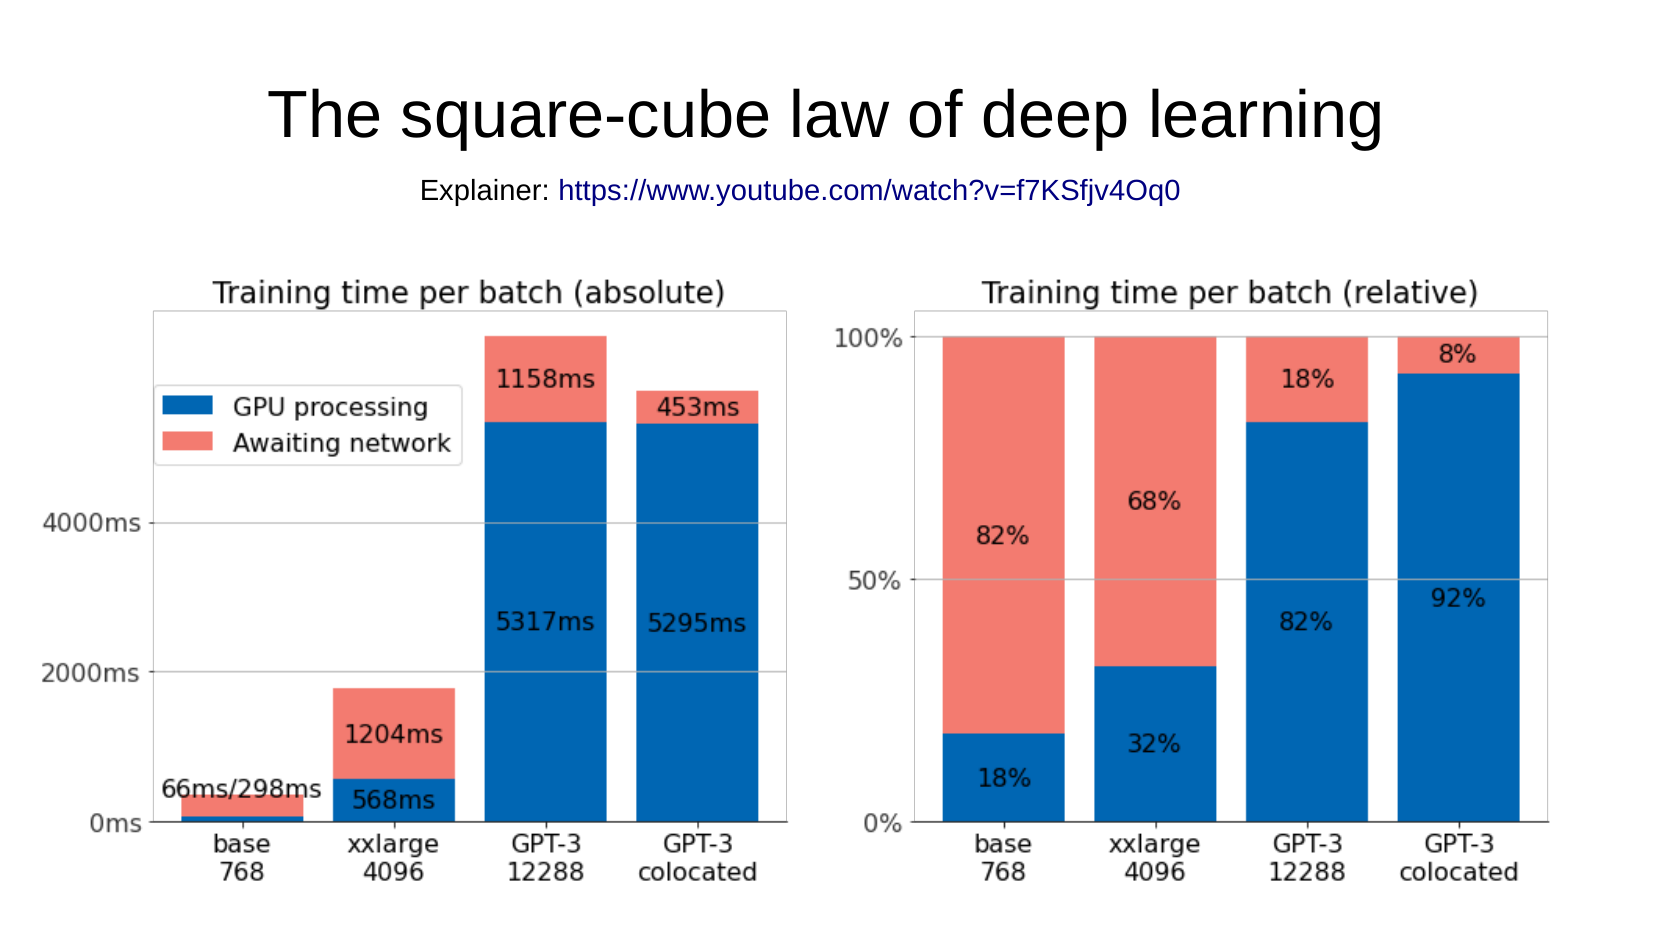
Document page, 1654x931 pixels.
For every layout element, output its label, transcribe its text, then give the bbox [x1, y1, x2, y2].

title The square-cube law of deep learning [82, 37, 1571, 193]
picture [30, 269, 1559, 895]
text_box Explainer: https://www.youtube.com/watch?v=f7KSfjv4Oq0 [405, 166, 1248, 247]
